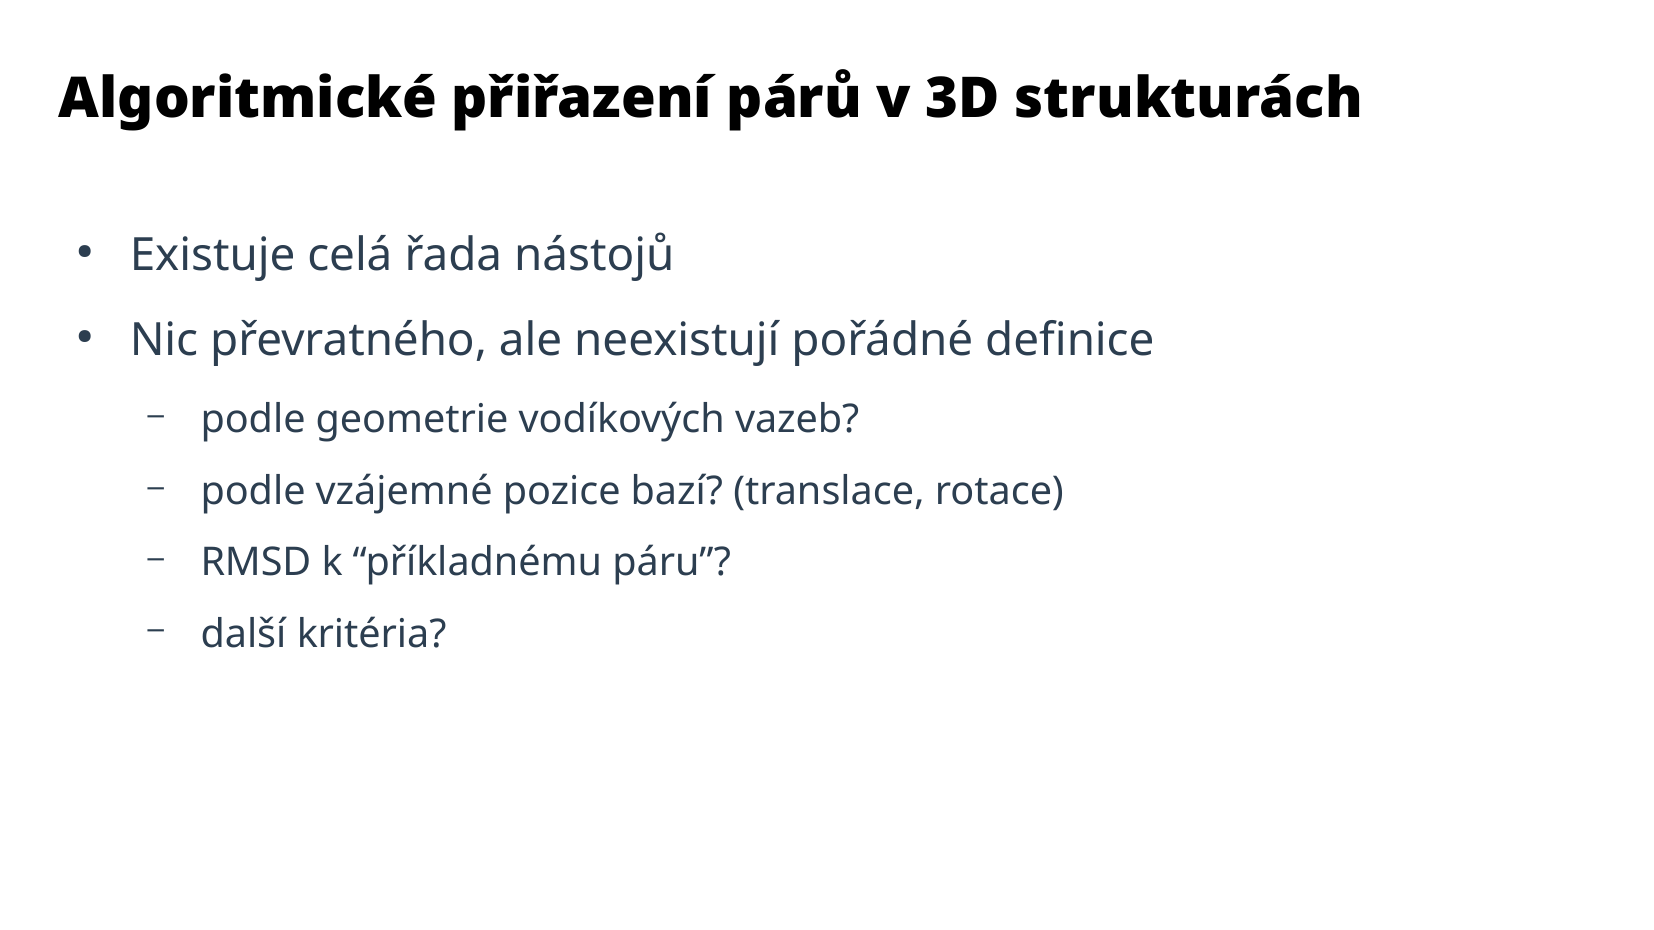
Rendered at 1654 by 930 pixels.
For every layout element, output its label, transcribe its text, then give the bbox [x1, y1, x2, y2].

title Algoritmické přiřazení párů v 3D strukturách [58, 36, 1594, 156]
list Existuje celá řada nástojů Nic převratného, ale neexistují pořádné definice podle geometrie vodíkových vazeb? podle vzájemné pozice bazí? (translace, rotace) RMSD k “příkladnému páru”? další kritéria? [58, 221, 1594, 842]
